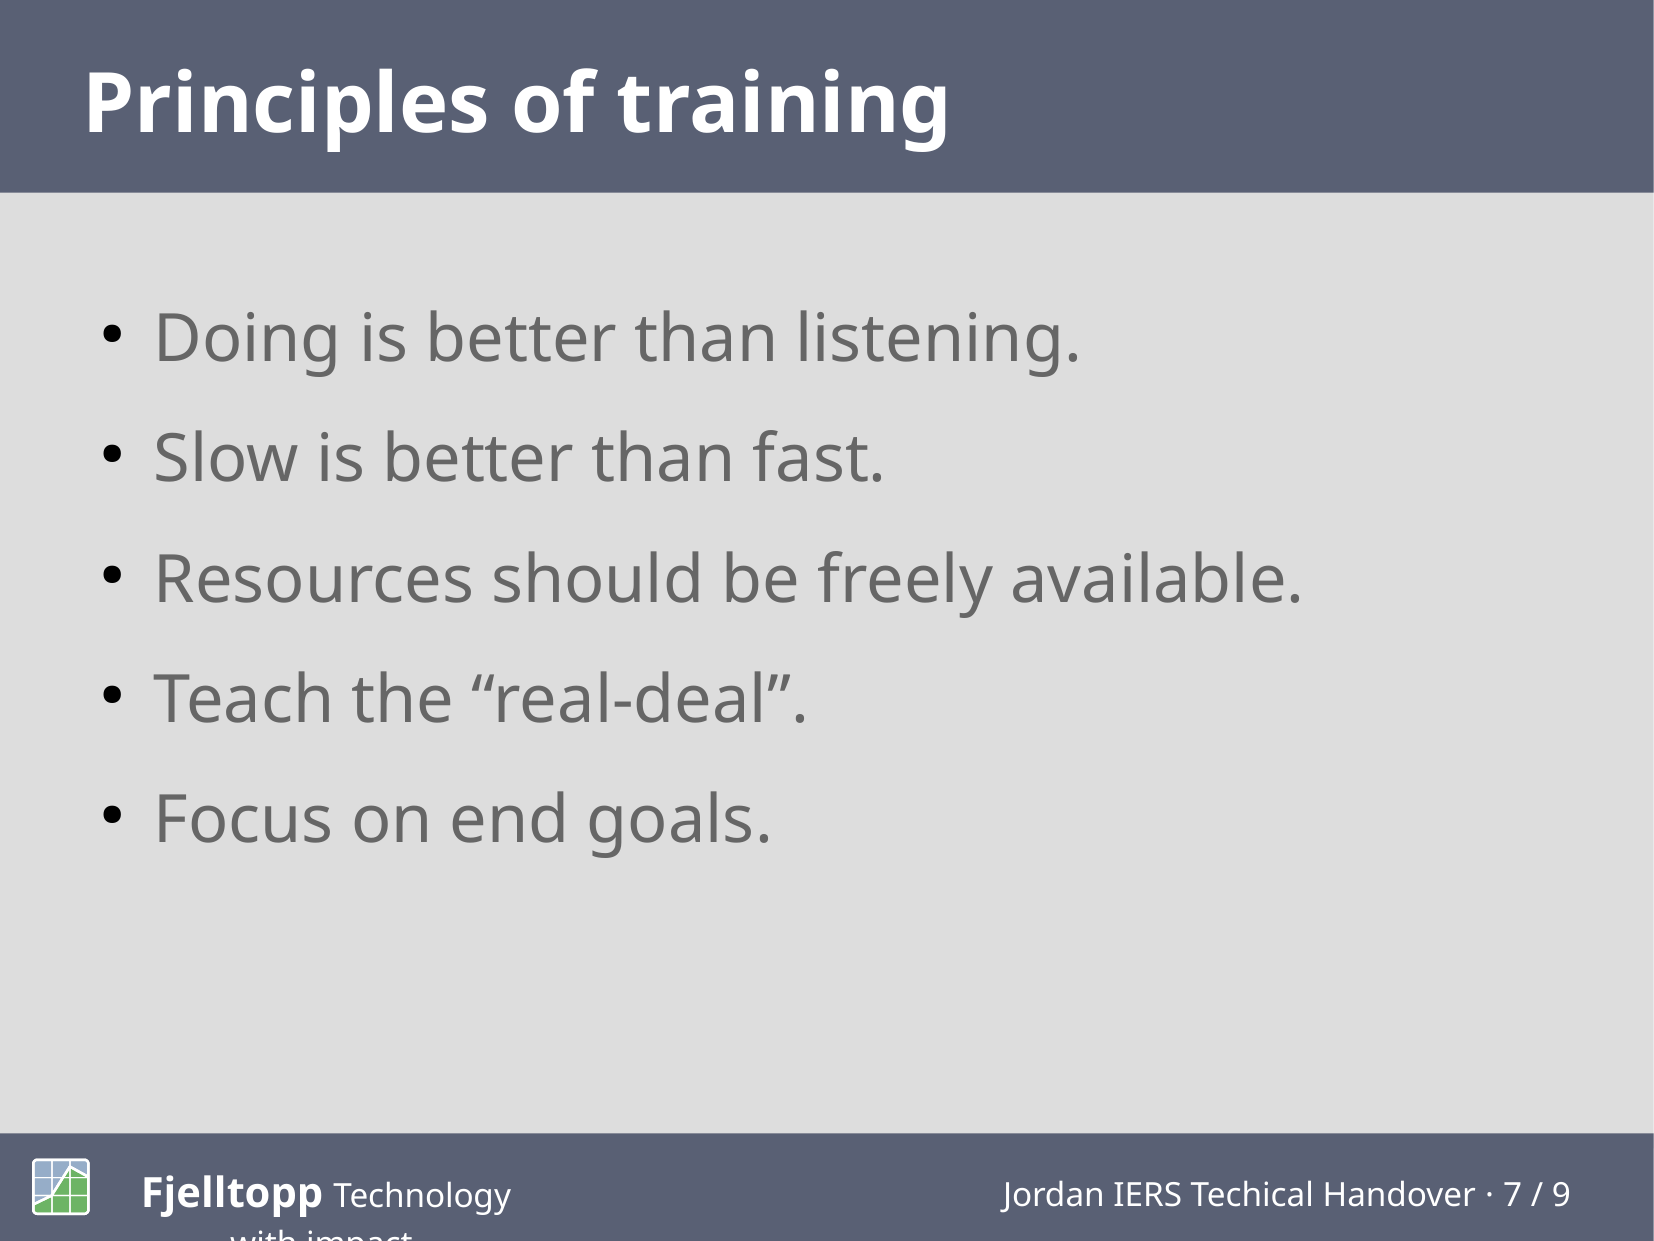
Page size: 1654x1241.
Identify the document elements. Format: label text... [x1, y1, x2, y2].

title Principles of training [82, 47, 1264, 152]
list Doing is better than listening. Slow is better than fast. Resources should be freely available. Teach the “real-deal”. Focus on end goals. [82, 290, 1571, 1010]
